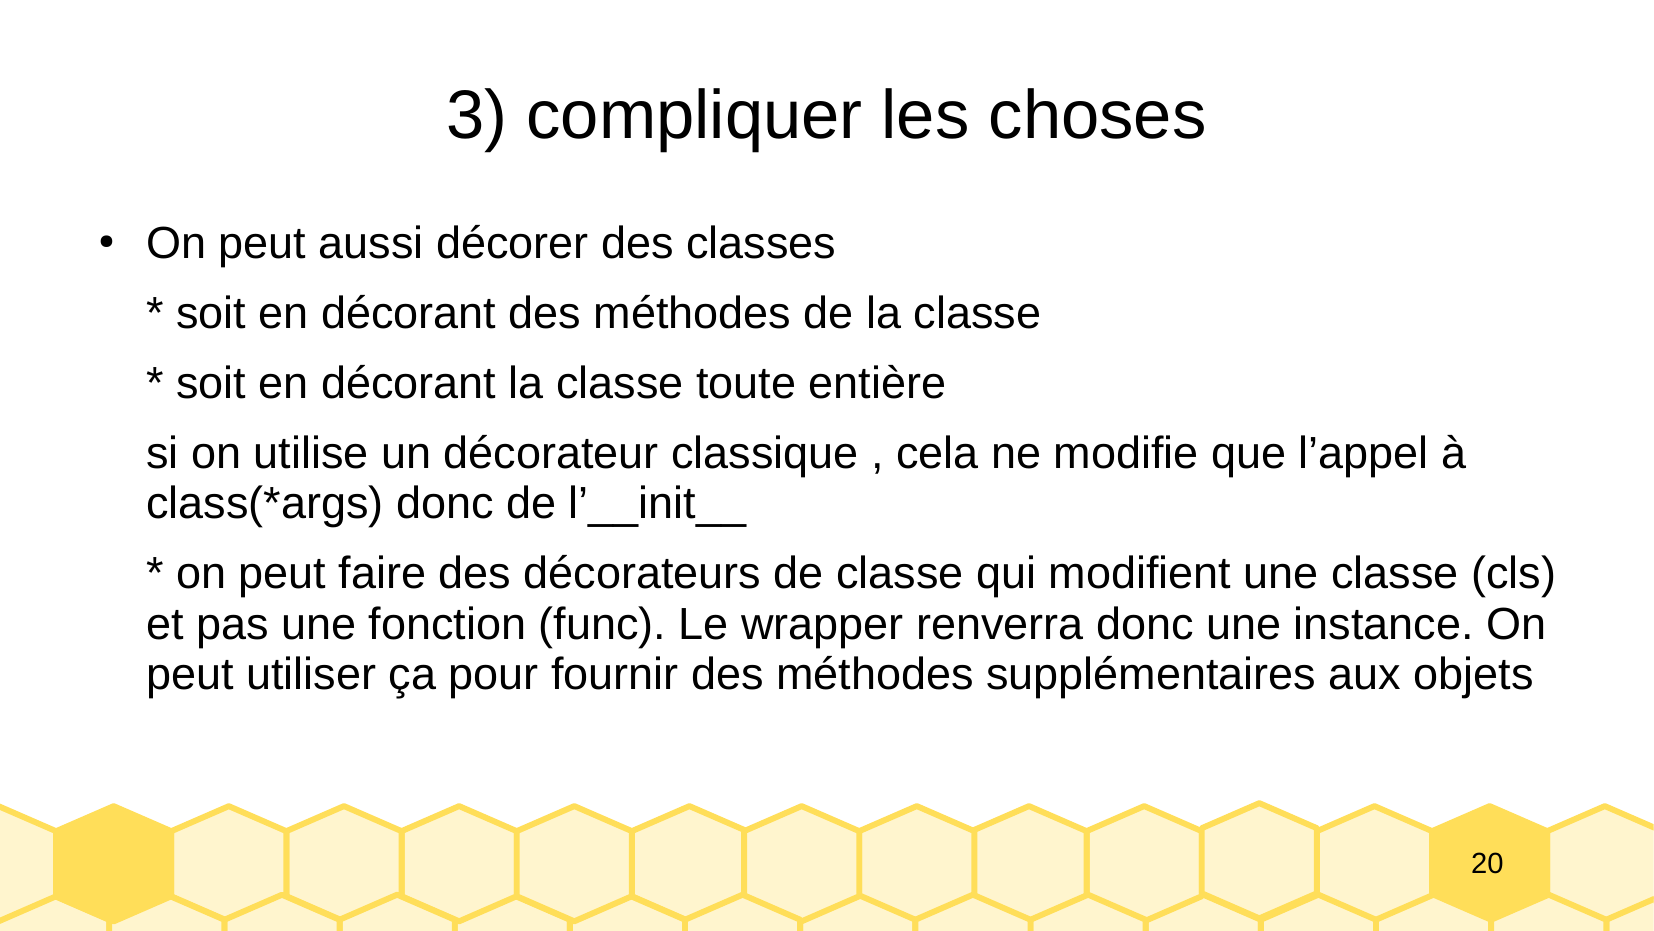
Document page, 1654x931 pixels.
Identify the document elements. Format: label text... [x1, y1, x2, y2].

list On peut aussi décorer des classes * soit en décorant des méthodes de la classe * soit en décorant la classe toute entière si on utilise un décorateur classique , cela ne modifie que l’appel à class(*args) donc de l’__init__ * on peut faire des décorateurs de classe qui modifient une classe (cls) et pas une fonction (func). Le wrapper renverra donc une instance. On peut utiliser ça pour fournir des méthodes supplémentaires aux objets [82, 217, 1571, 758]
title 3) compliquer les choses [82, 37, 1571, 193]
